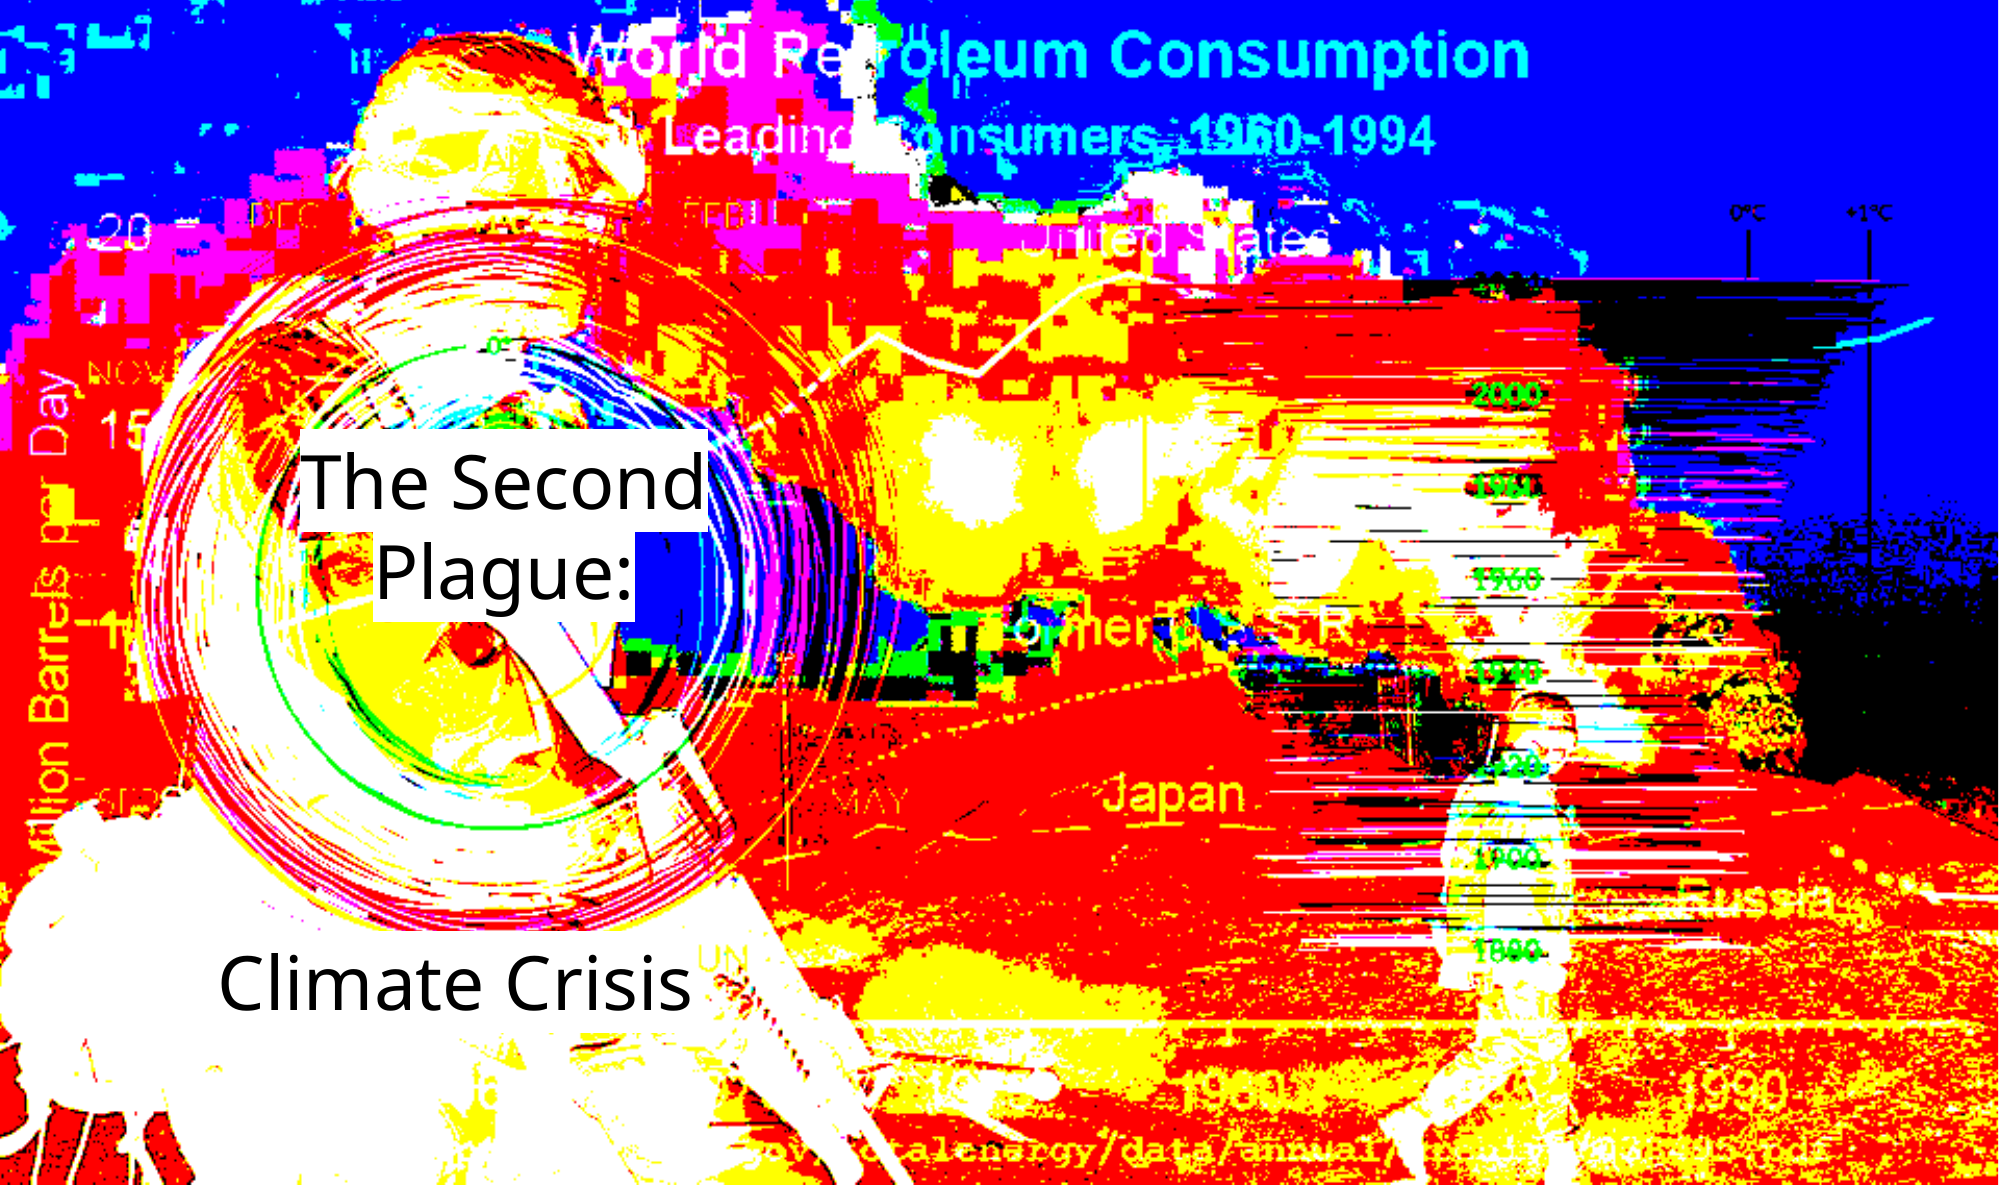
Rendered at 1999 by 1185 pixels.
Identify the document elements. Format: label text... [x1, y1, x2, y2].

text_box Climate Crisis [82, 920, 830, 1185]
picture [0, 0, 1999, 1185]
text_box The Second Plague: [187, 419, 821, 788]
